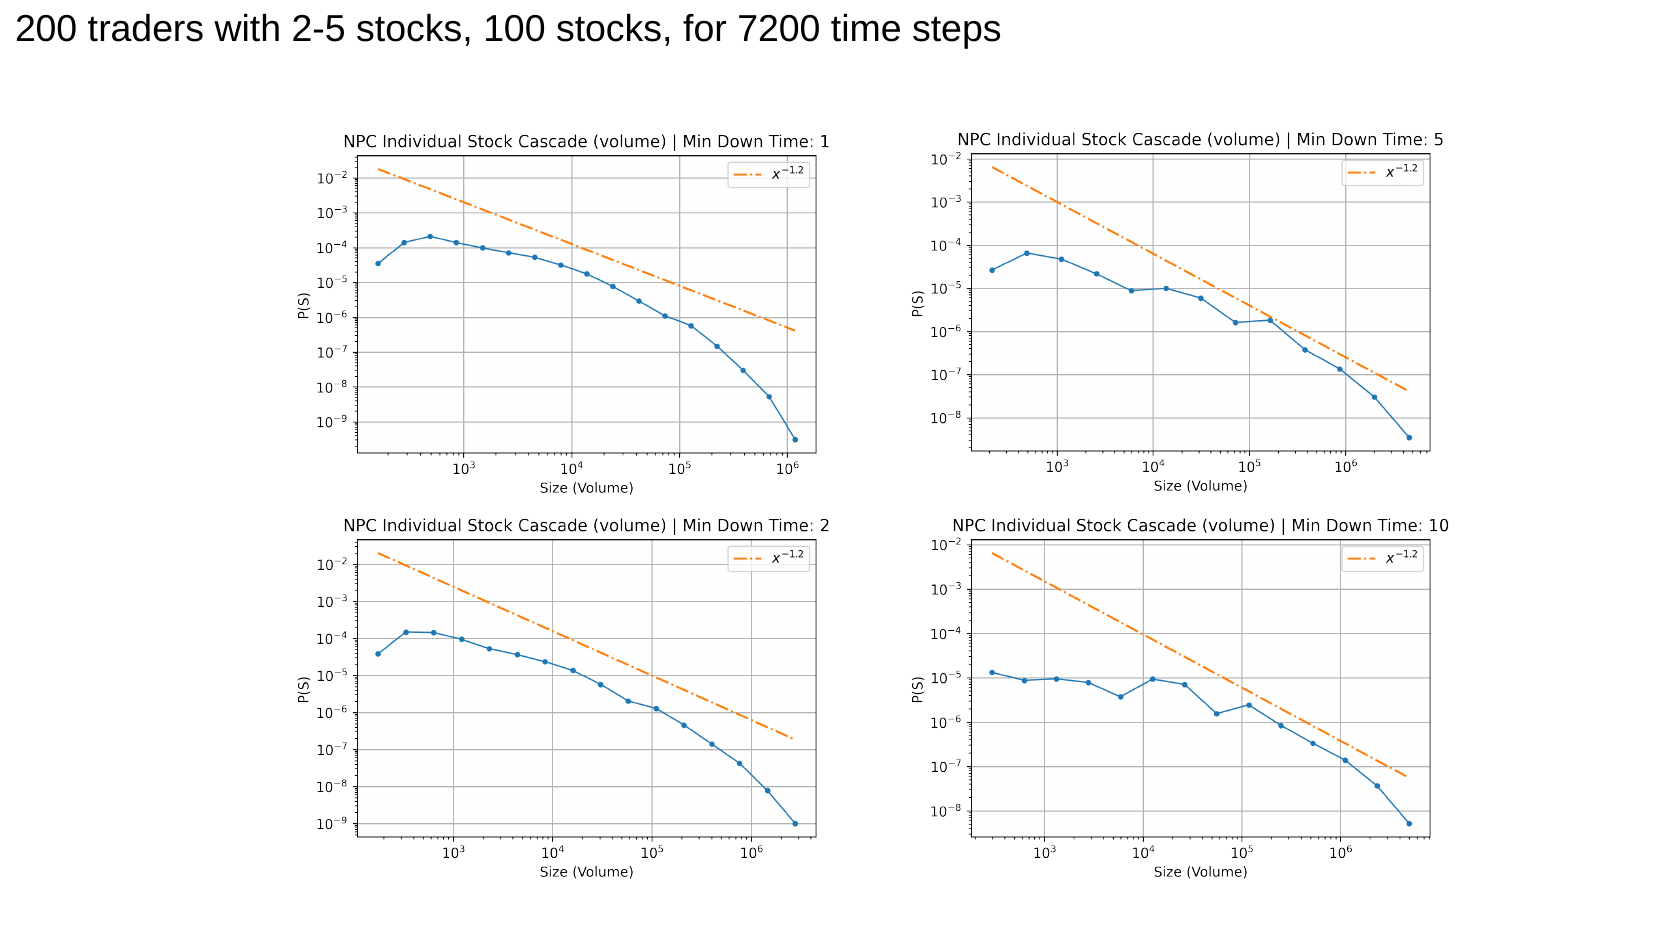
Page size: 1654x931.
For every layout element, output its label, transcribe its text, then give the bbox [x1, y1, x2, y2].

text_box 200 traders with 2-5 stocks, 100 stocks, for 7200 time steps [0, 0, 1038, 58]
picture [897, 106, 1489, 886]
picture [283, 108, 875, 886]
